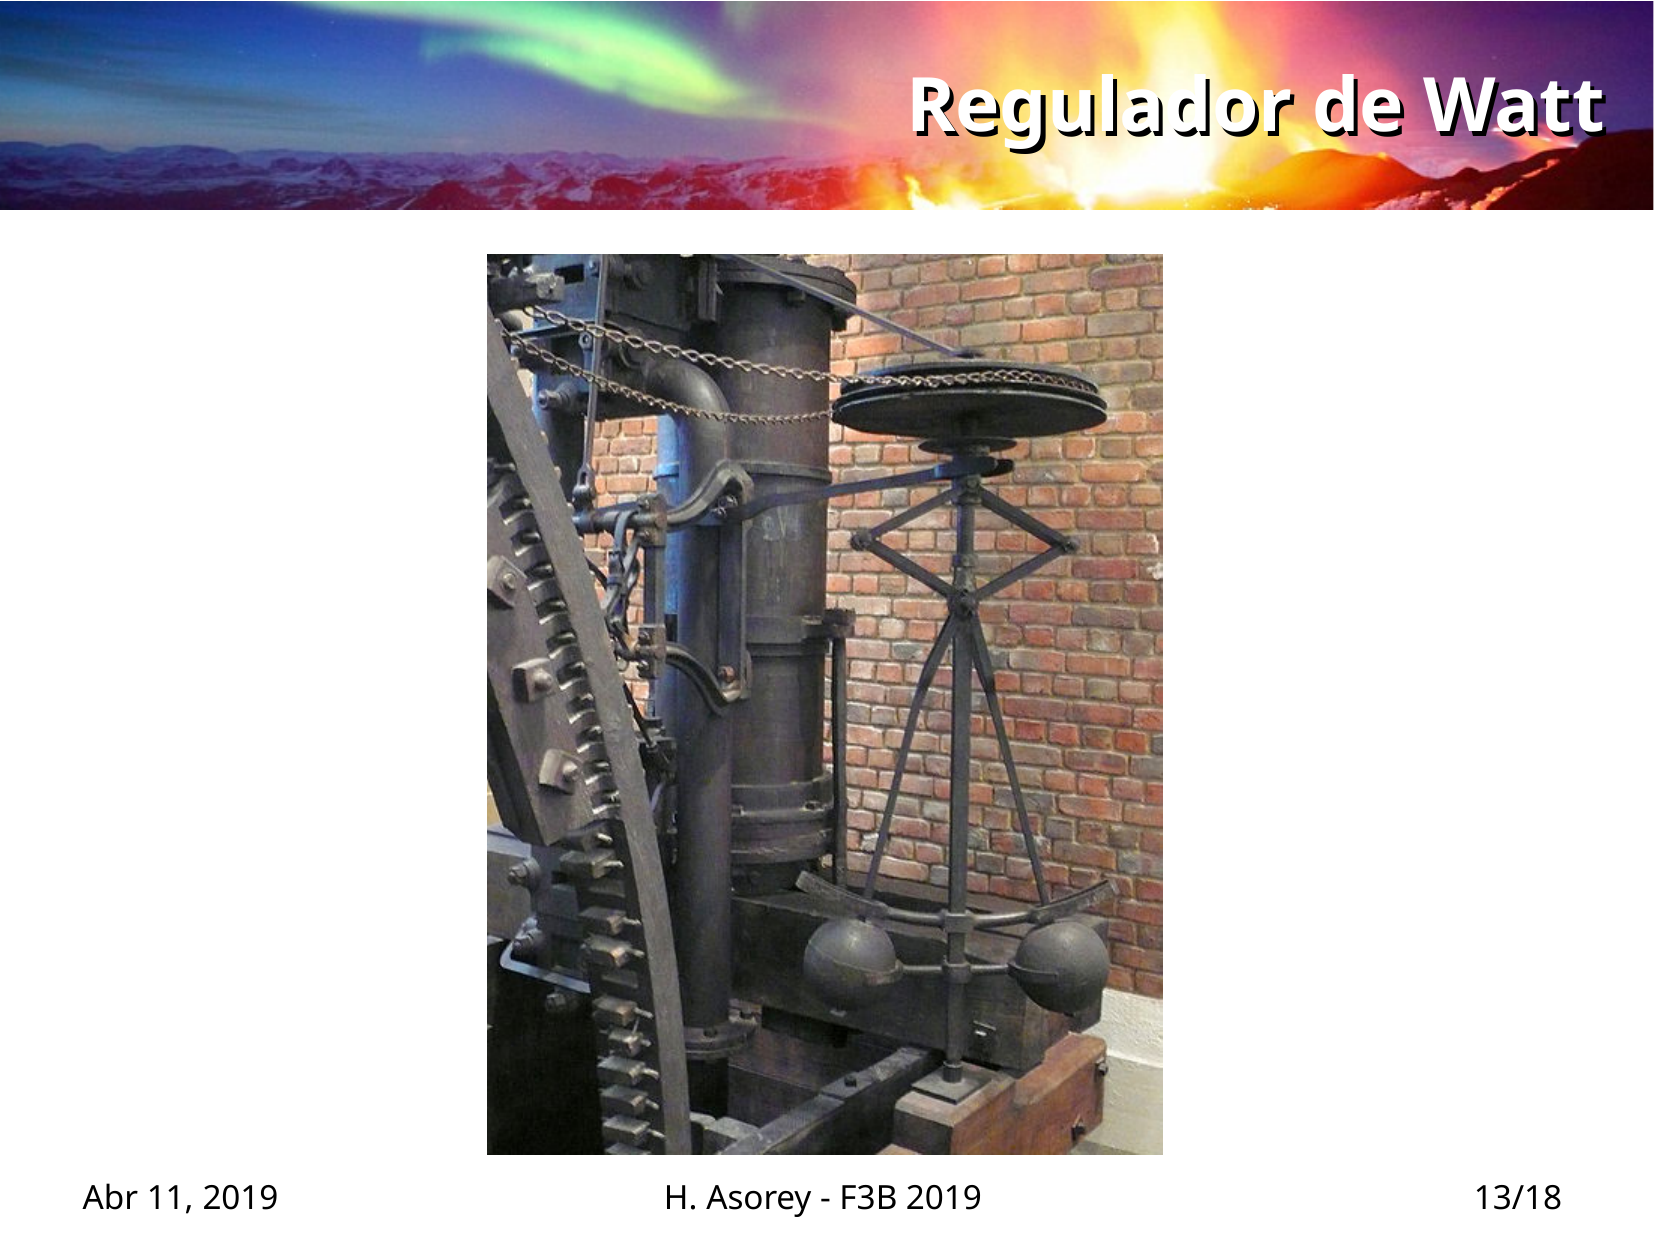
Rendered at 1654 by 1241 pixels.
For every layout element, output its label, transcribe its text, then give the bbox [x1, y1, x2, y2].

picture [0, 1, 1654, 210]
picture [487, 254, 1163, 1156]
title Regulador de Watt [45, 15, 1606, 191]
